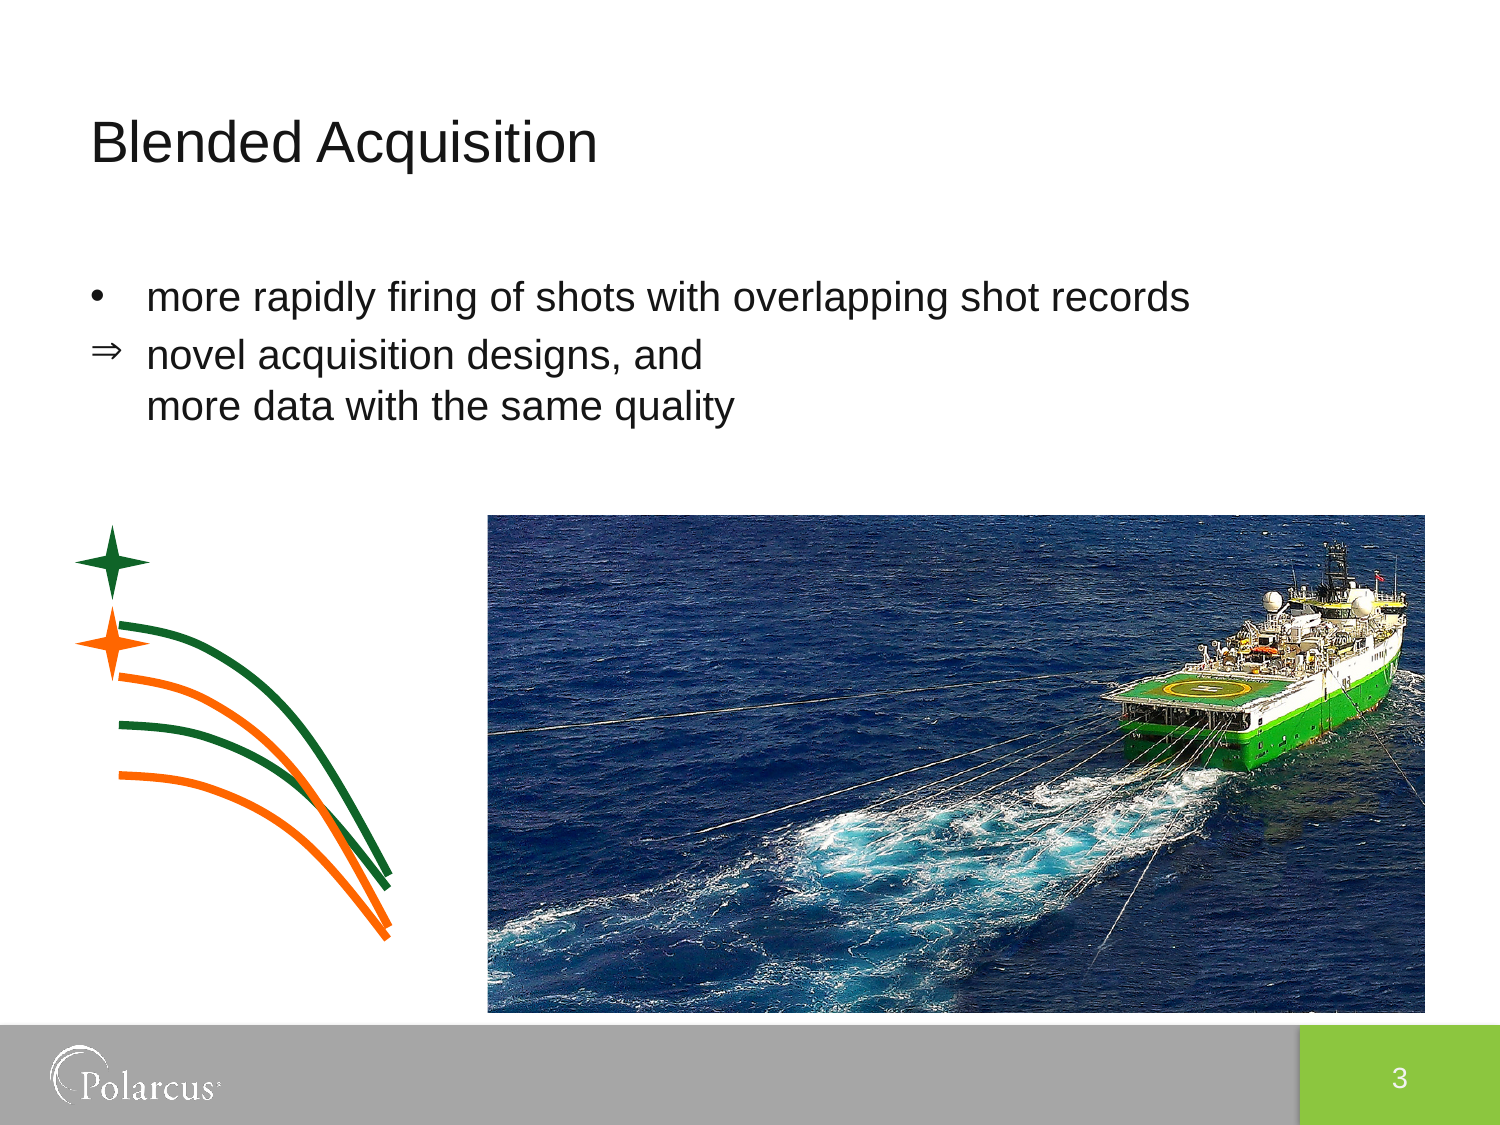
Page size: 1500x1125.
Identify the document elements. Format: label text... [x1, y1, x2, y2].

picture [50, 1045, 221, 1105]
text_box [74, 606, 150, 682]
text_box [74, 524, 150, 600]
list more rapidly firing of shots with overlapping shot records novel acquisition designs, and more data with the same quality [75, 262, 1425, 1005]
title Blended Acquisition [75, 45, 1425, 233]
picture [487, 515, 1425, 1013]
